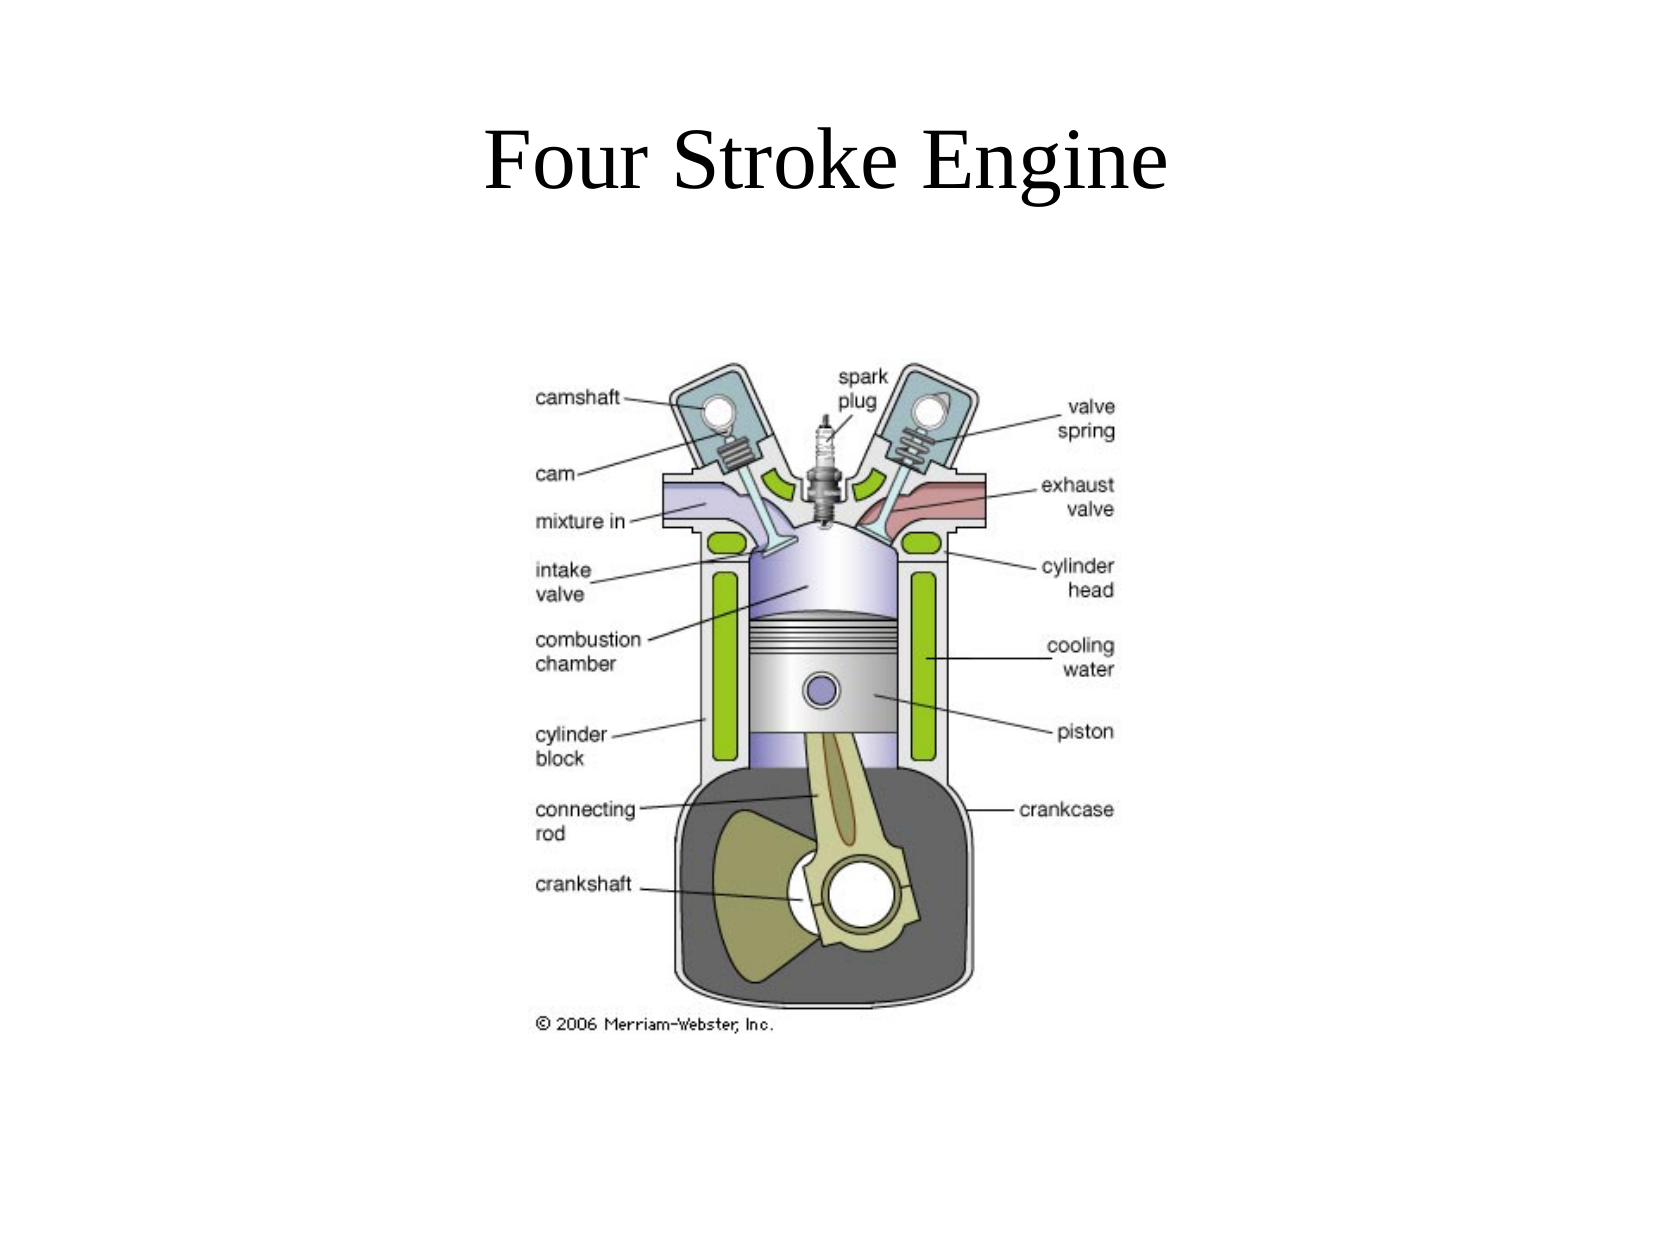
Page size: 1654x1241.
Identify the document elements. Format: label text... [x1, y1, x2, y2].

picture [528, 358, 1125, 1039]
text_box Four Stroke Engine [82, 16, 1571, 290]
